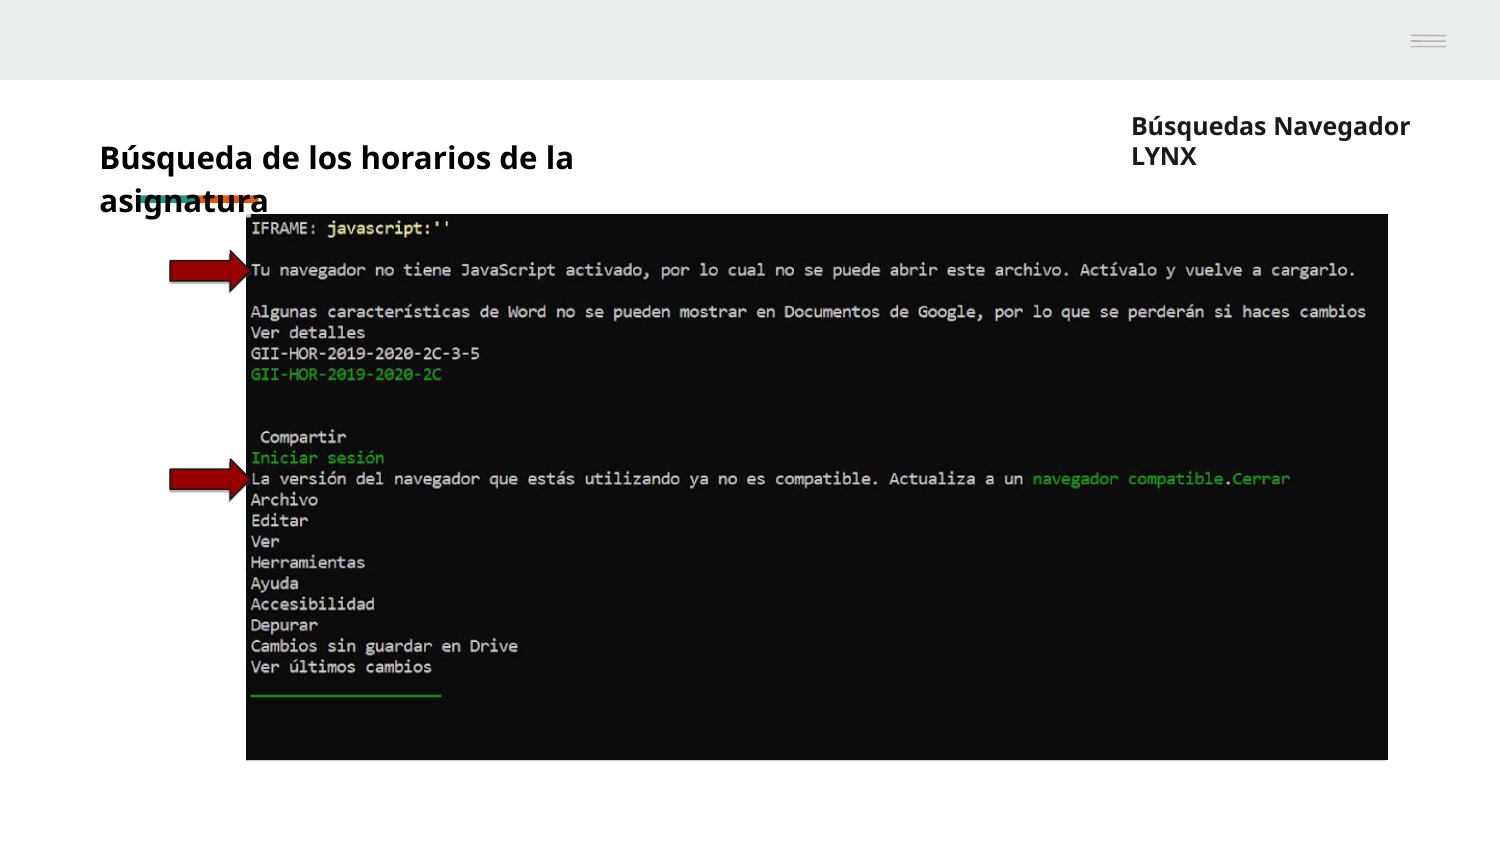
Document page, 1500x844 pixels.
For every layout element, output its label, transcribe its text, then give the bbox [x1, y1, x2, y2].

picture [246, 214, 1388, 760]
text_box [170, 459, 251, 500]
list Búsqueda de los horarios de la asignatura [84, 117, 750, 186]
title Búsquedas Navegador LYNX [1116, 95, 1489, 156]
text_box [170, 250, 251, 291]
